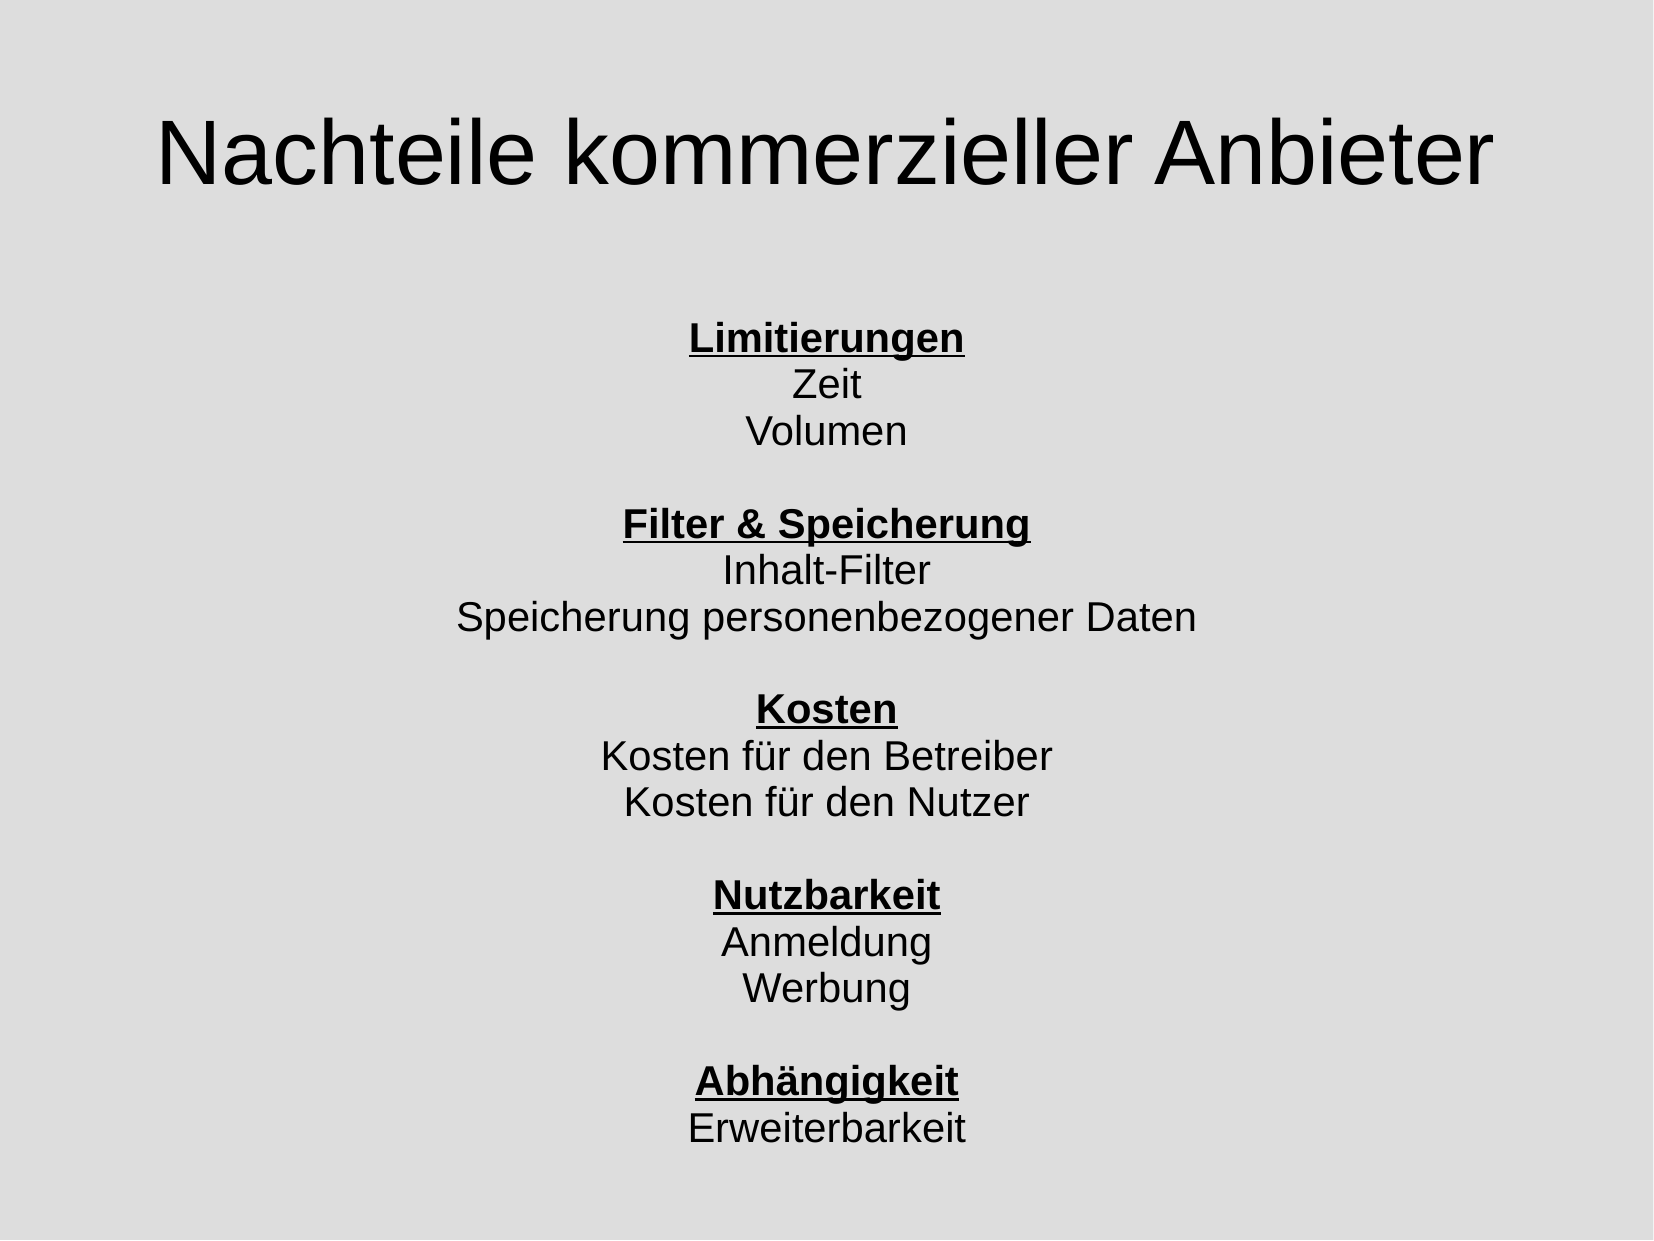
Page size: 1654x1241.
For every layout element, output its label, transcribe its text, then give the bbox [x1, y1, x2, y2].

text_box Limitierungen Zeit Volumen Filter & Speicherung Inhalt-Filter Speicherung personenbezogener Daten Kosten Kosten für den Betreiber Kosten für den Nutzer Nutzbarkeit Anmeldung Werbung Abhängigkeit Erweiterbarkeit [0, 307, 1654, 1241]
title Nachteile kommerzieller Anbieter [82, 49, 1571, 257]
